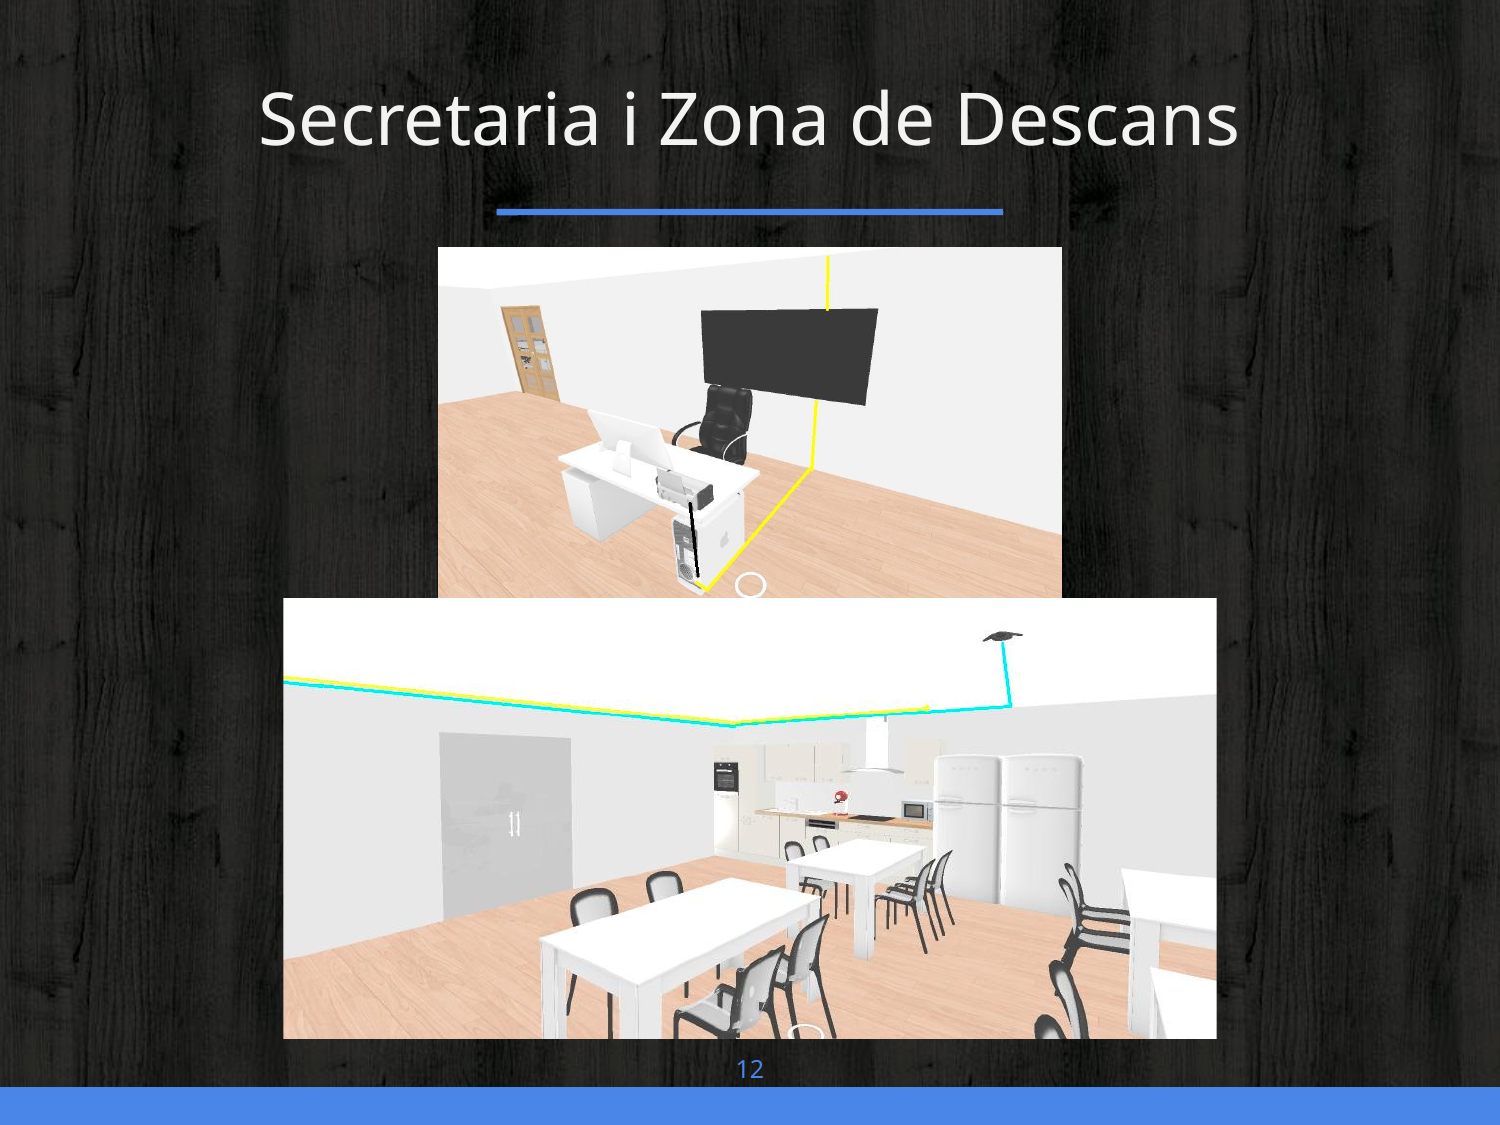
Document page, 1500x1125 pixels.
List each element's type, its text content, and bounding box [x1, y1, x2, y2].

text_box Secretaria i Zona de Descans [150, 57, 1350, 177]
slide_number 12 [705, 1039, 795, 1087]
picture [0, 0, 1500, 1087]
text_box [0, 1087, 1500, 1125]
